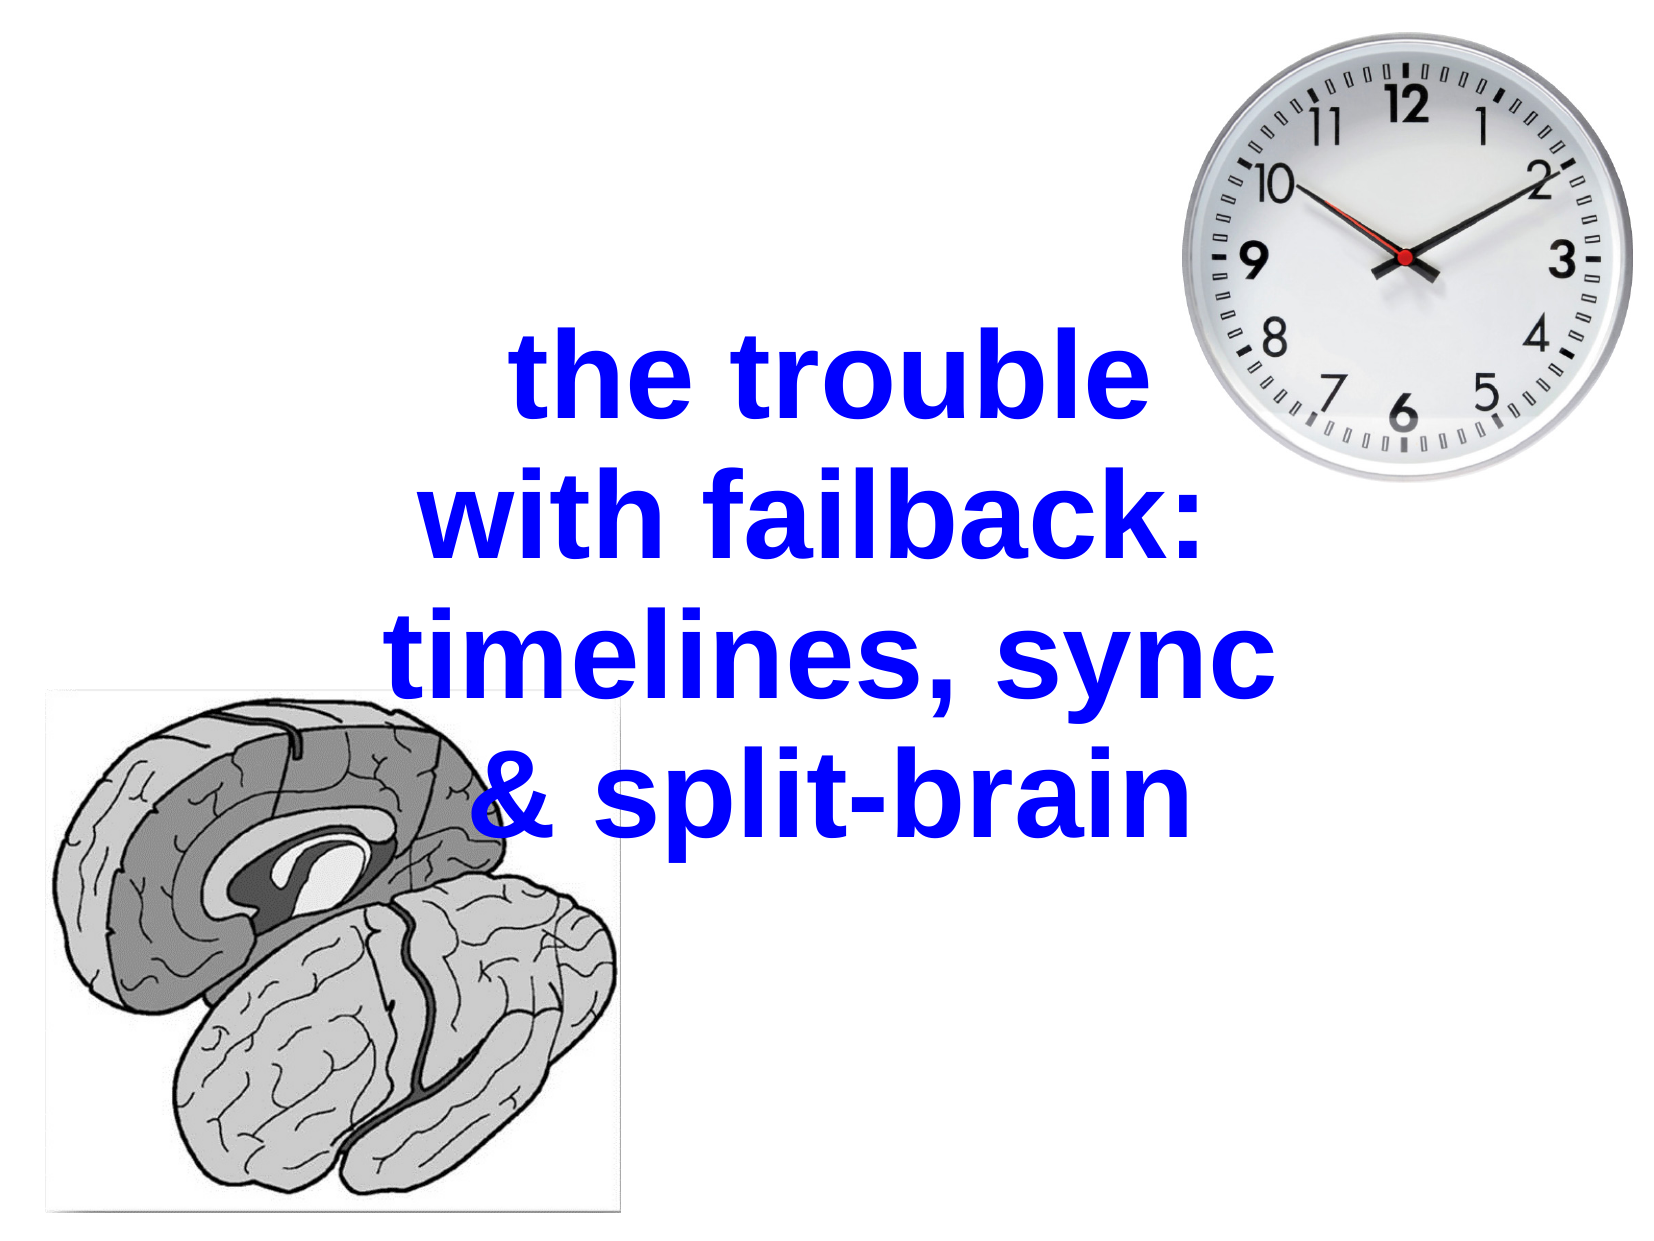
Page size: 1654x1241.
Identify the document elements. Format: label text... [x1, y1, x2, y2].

picture [1182, 32, 1633, 483]
title the trouble with failback: timelines, sync & split-brain [86, 305, 1575, 865]
picture [45, 689, 621, 1213]
